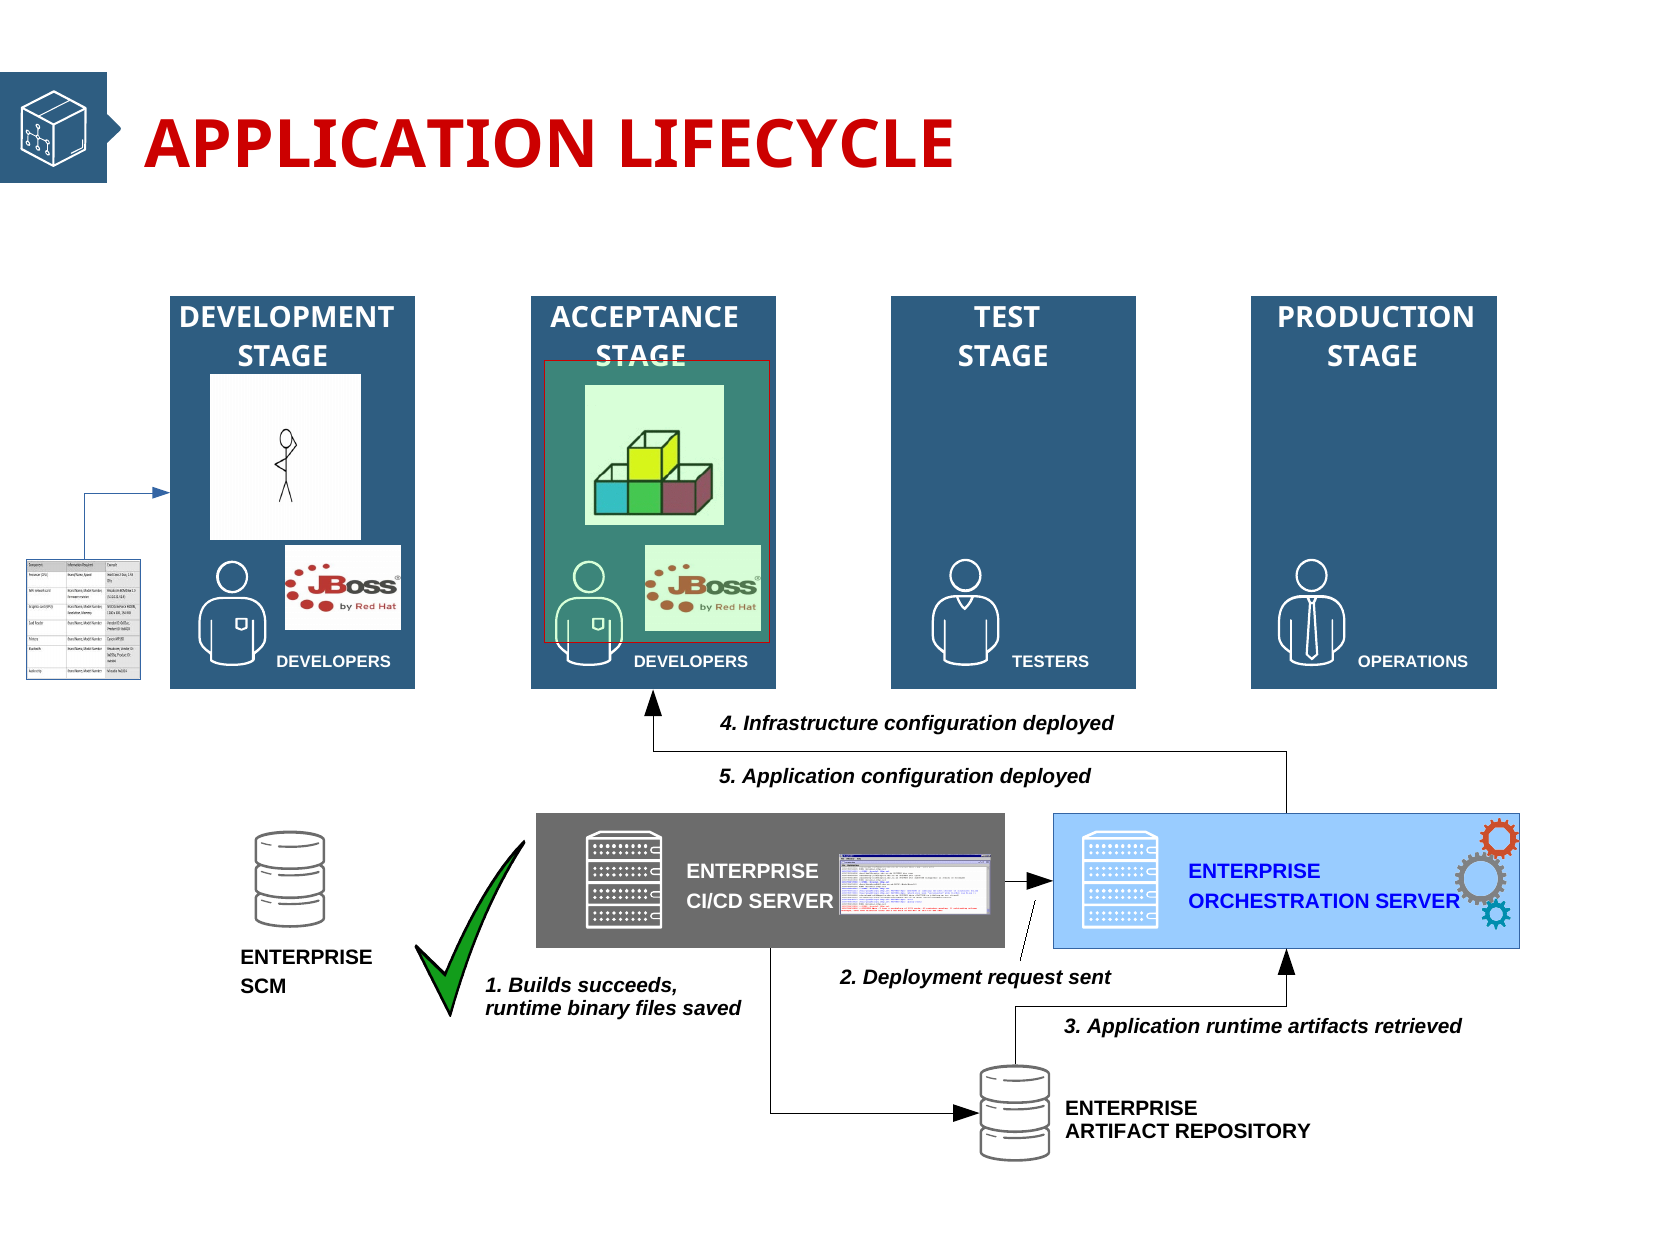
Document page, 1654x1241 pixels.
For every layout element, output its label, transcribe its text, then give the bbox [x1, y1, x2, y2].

text_box DEVELOPERS [633, 643, 761, 669]
text_box 1. Builds succeeds, runtime binary files saved [485, 973, 770, 1021]
text_box DEVELOPERS [276, 642, 403, 669]
text_box [536, 813, 1005, 948]
picture [839, 854, 991, 916]
text_box [1251, 296, 1497, 689]
text_box [531, 296, 776, 689]
text_box TESTERS [1012, 642, 1100, 669]
text_box [1053, 813, 1520, 948]
text_box OPERATIONS [1357, 642, 1480, 669]
text_box TEST STAGE [957, 295, 1070, 362]
picture [26, 559, 141, 680]
text_box 5. Application configuration deployed [719, 764, 1091, 789]
text_box [0, 72, 121, 183]
picture [414, 839, 526, 1017]
text_box [891, 296, 1136, 689]
text_box APPLICATION LIFECYCLE [144, 96, 1256, 171]
text_box [979, 1064, 1051, 1162]
picture [285, 545, 401, 631]
text_box DEVELOPMENT STAGE [178, 295, 402, 362]
text_box 4. Infrastructure configuration deployed [720, 711, 1115, 736]
text_box 2. Deployment request sent [840, 966, 1126, 991]
text_box PRODUCTION STAGE [1276, 295, 1475, 362]
picture [1439, 808, 1544, 943]
text_box ENTERPRISE ARTIFACT REPOSITORY [1065, 1096, 1314, 1143]
text_box ENTERPRISE SCM [240, 945, 373, 995]
text_box ENTERPRISE CI/CD SERVER [686, 860, 839, 910]
text_box [254, 830, 326, 928]
text_box ACCEPTANCE STAGE [550, 295, 752, 360]
picture [210, 374, 361, 541]
text_box ENTERPRISE ORCHESTRATION SERVER [1188, 860, 1439, 910]
text_box 3. Application runtime artifacts retrieved [1064, 1014, 1462, 1062]
text_box [170, 296, 415, 689]
